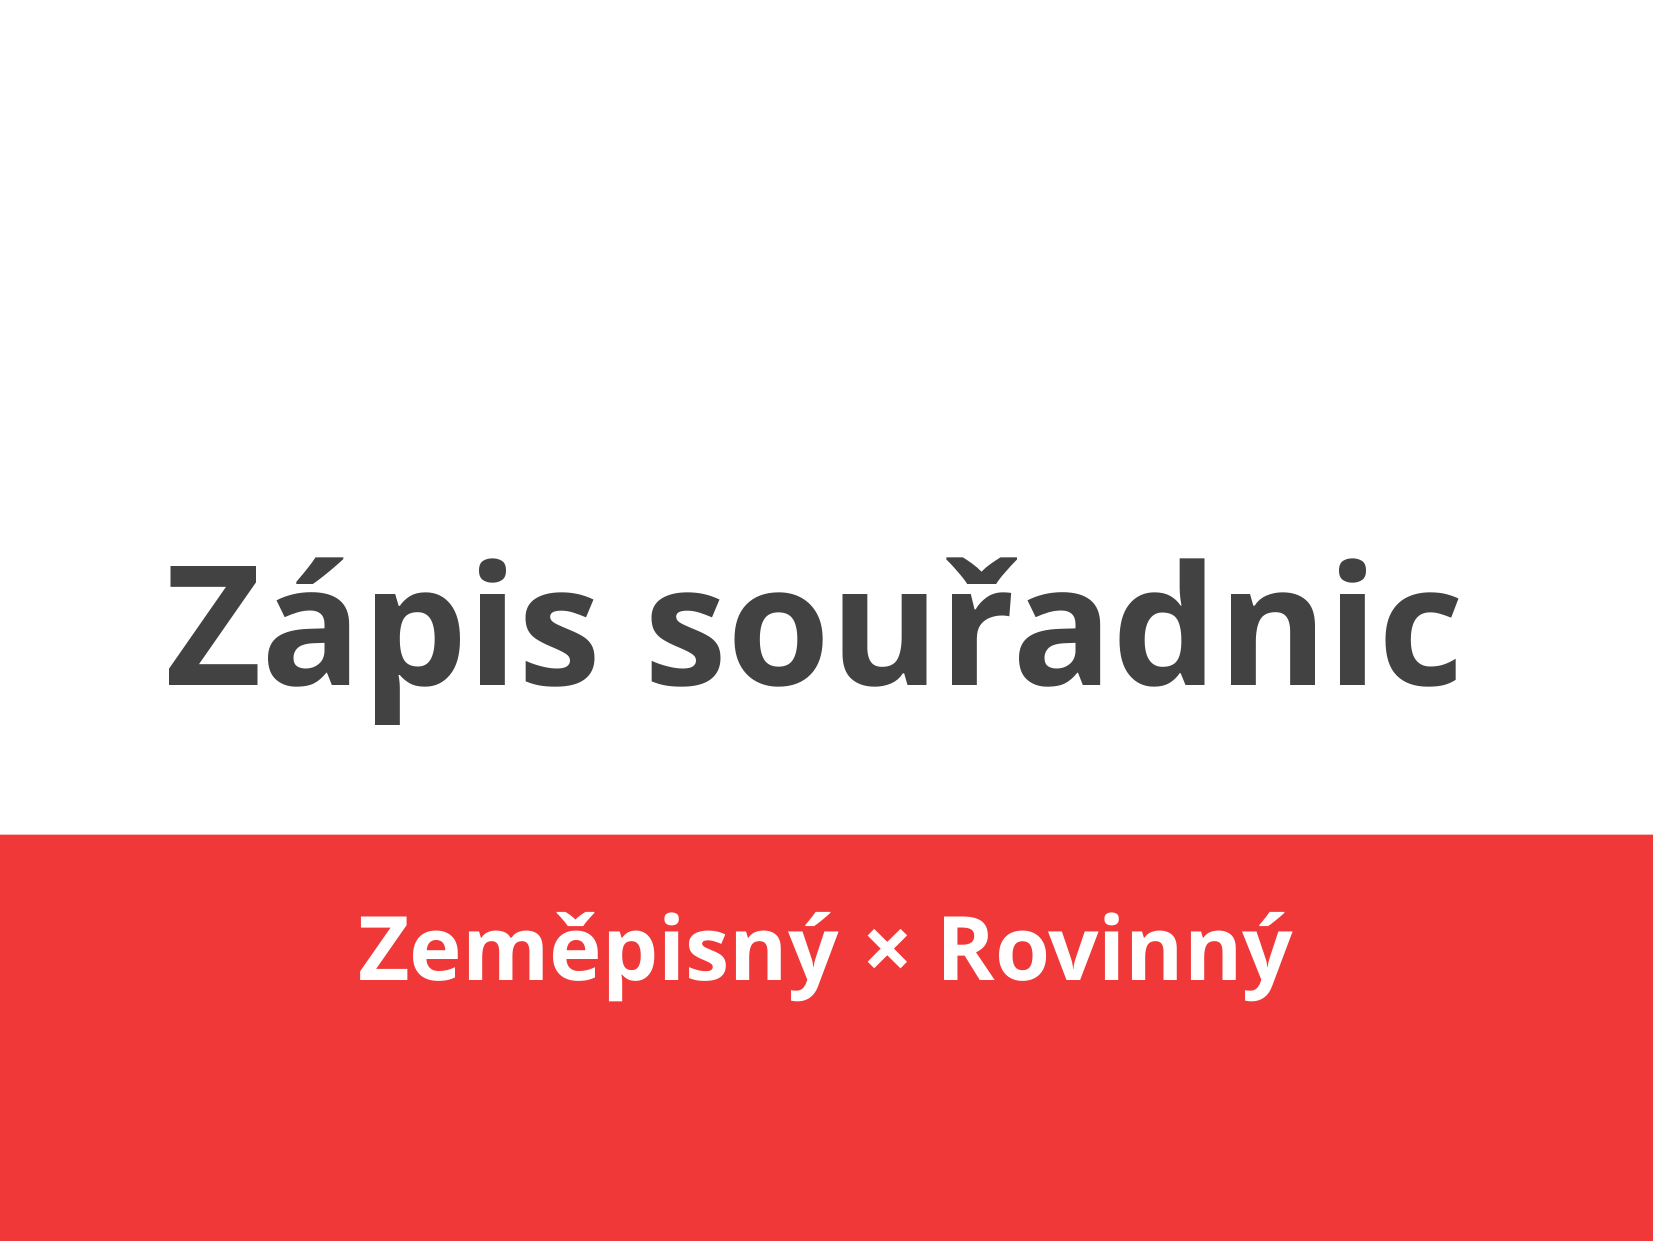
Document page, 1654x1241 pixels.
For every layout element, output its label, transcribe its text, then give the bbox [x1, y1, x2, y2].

subtitle Zeměpisný × Rovinný [82, 881, 1571, 1010]
title Zápis souřadnic [70, 430, 1559, 812]
